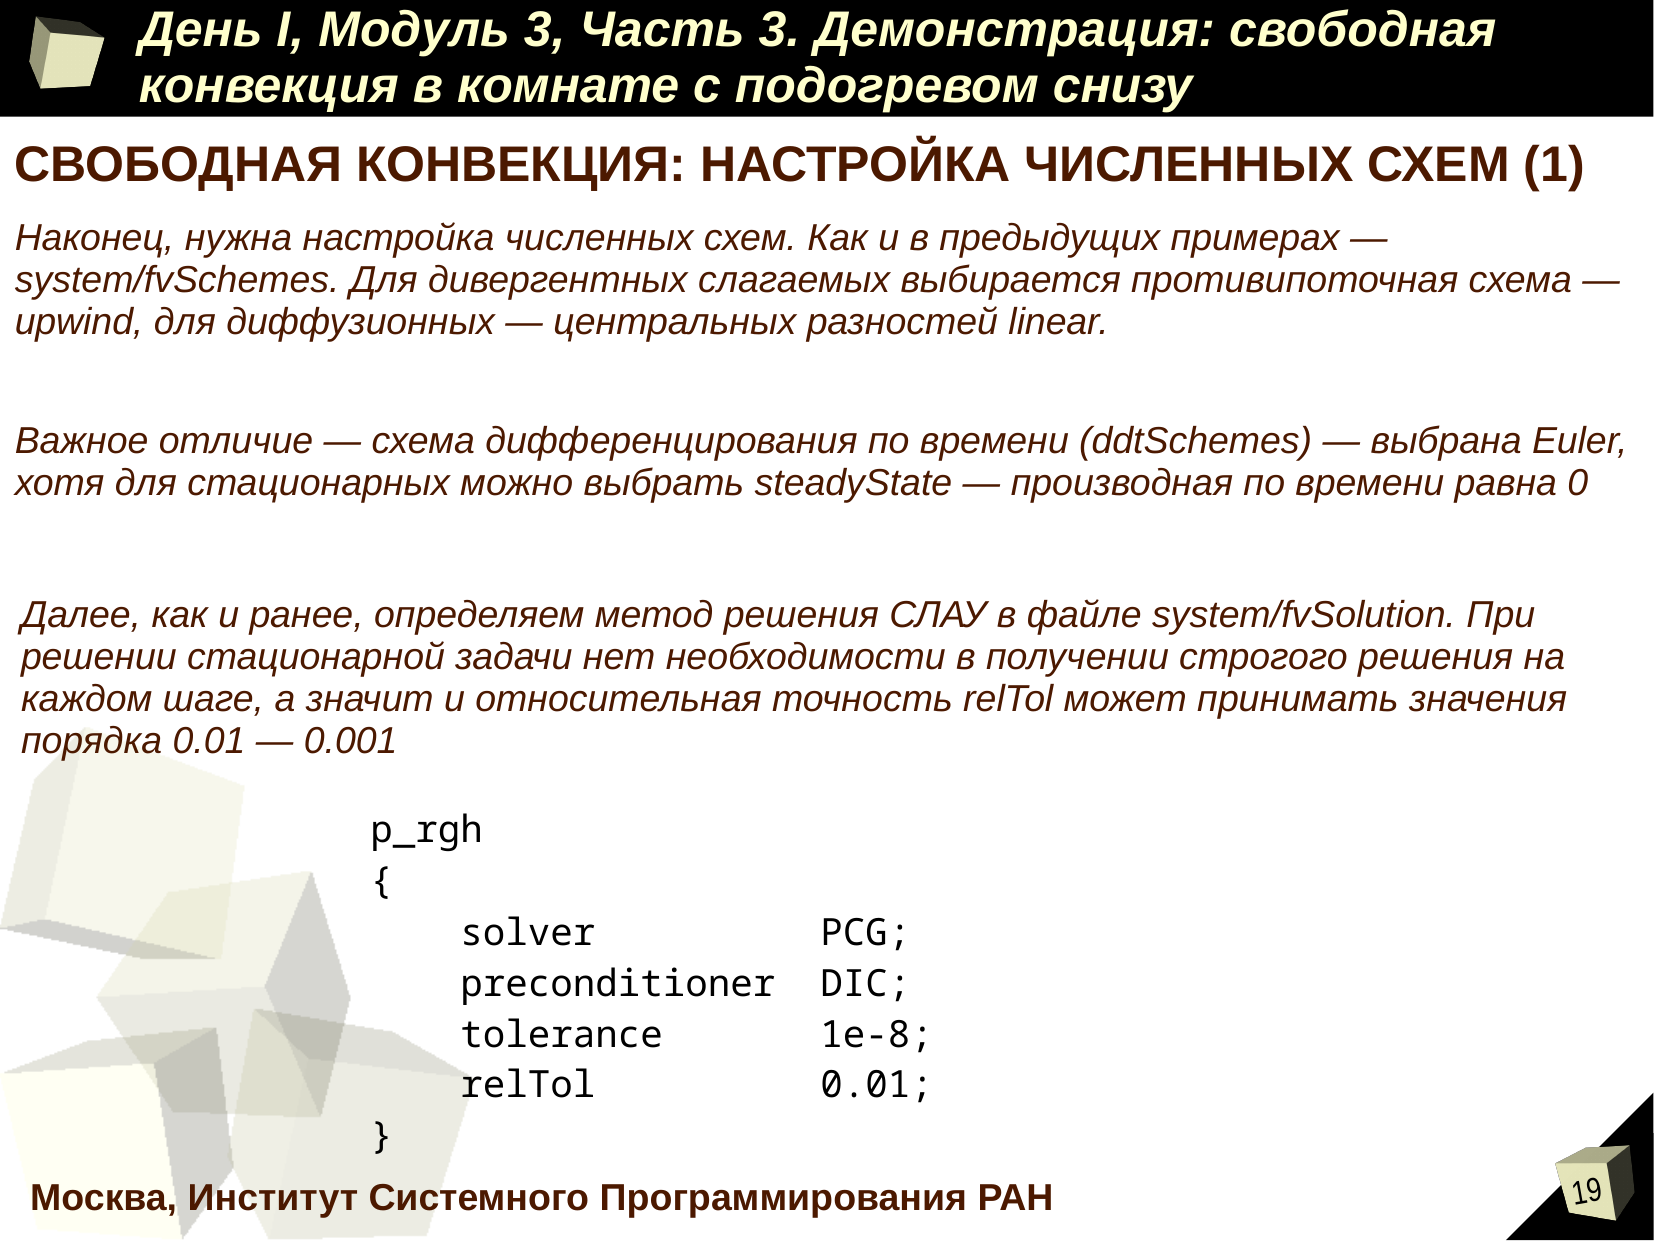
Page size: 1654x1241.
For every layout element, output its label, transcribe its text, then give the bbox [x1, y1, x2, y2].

picture [464, 1193, 472, 1198]
text_box СВОБОДНАЯ КОНВЕКЦИЯ: НАСТРОЙКА ЧИСЛЕННЫХ СХЕМ (1) [0, 128, 1654, 208]
text_box Наконец, нужна настройка численных схем. Как и в предыдущих примерах — system/fvSchemes. Для дивергентных слагаемых выбирается противипоточная схема — upwind, для диффузионных — центральных разностей linear. Важное отличие — схема дифференцирования по времени (ddtSchemes) — выбрана Euler, хотя для стационарных можно выбрать steadyState — производная по времени равна 0 [0, 208, 1654, 512]
picture [0, 726, 477, 1241]
text_box p_rgh { solver PCG; preconditioner DIC; tolerance 1e-8; relTol 0.01; } [265, 795, 1270, 1114]
text_box Далее, как и ранее, определяем метод решения СЛАУ в файле system/fvSolution. При решении стационарной задачи нет необходимости в получении строгого решения на каждом шаге, а значит и относительная точность relTol может принимать значения порядка 0.01 — 0.001 [6, 586, 1654, 857]
